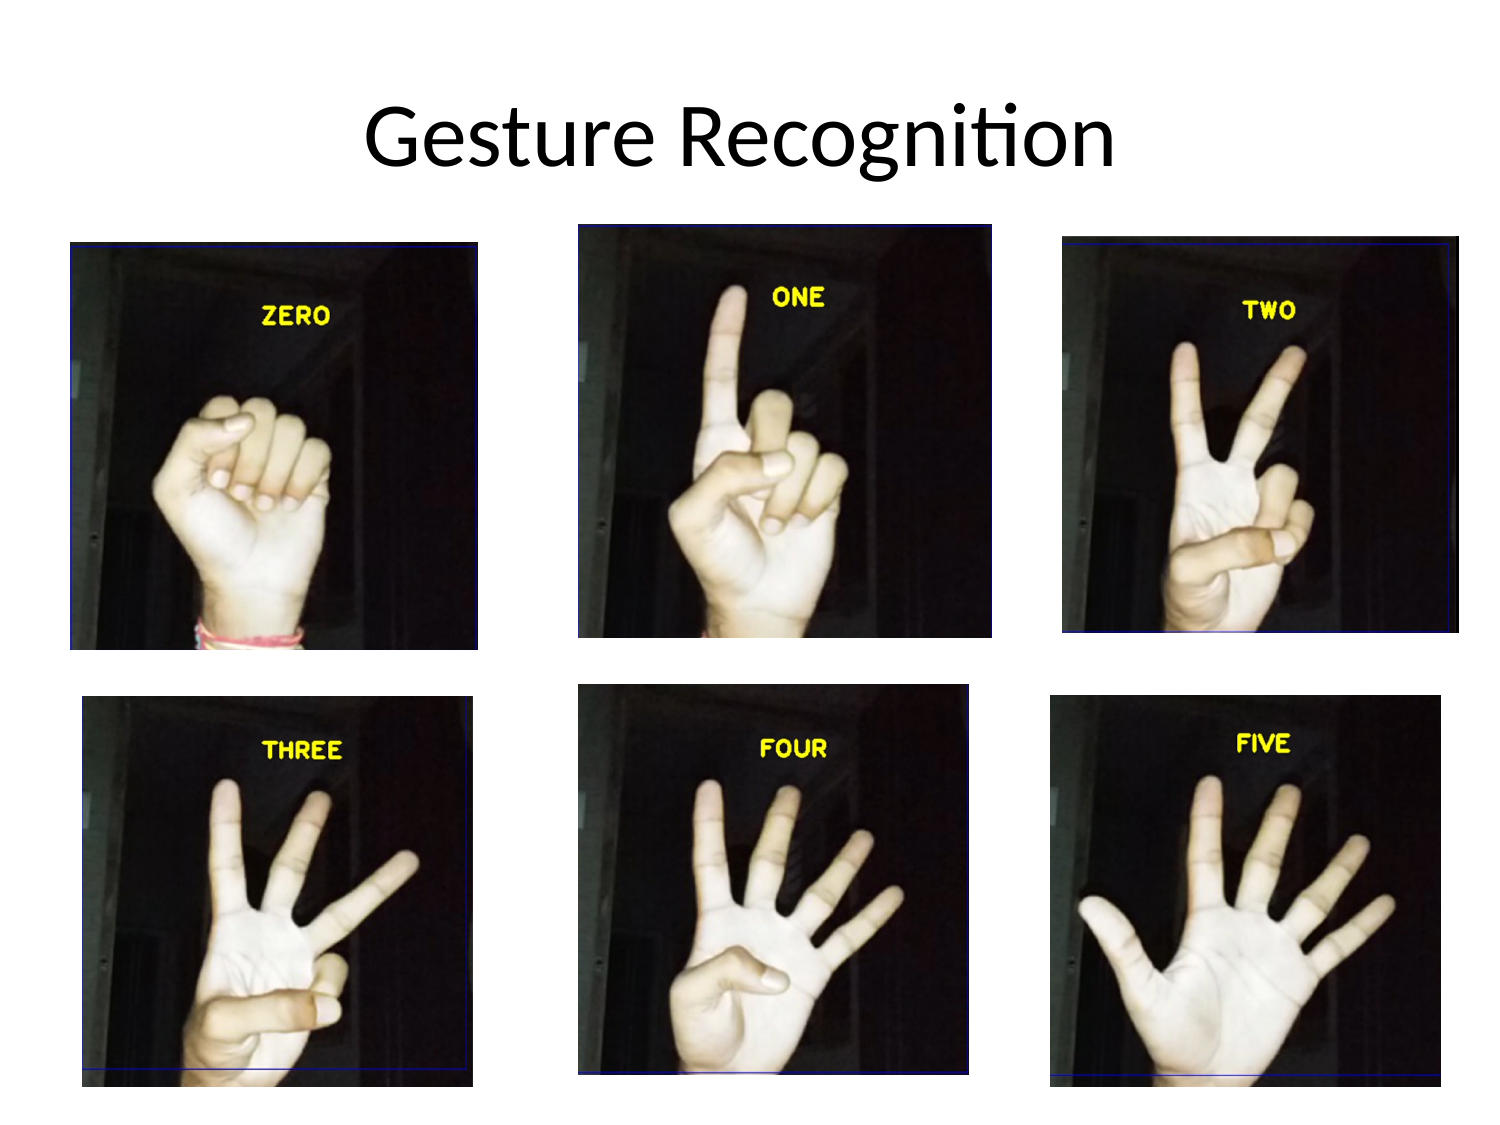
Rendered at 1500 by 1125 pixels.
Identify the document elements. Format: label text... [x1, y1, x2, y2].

picture [70, 242, 478, 650]
picture [578, 684, 969, 1075]
picture [578, 250, 992, 638]
text_box Gesture Recognition [103, 8, 1379, 250]
picture [1062, 236, 1459, 633]
picture [1050, 695, 1441, 1087]
picture [82, 696, 473, 1087]
